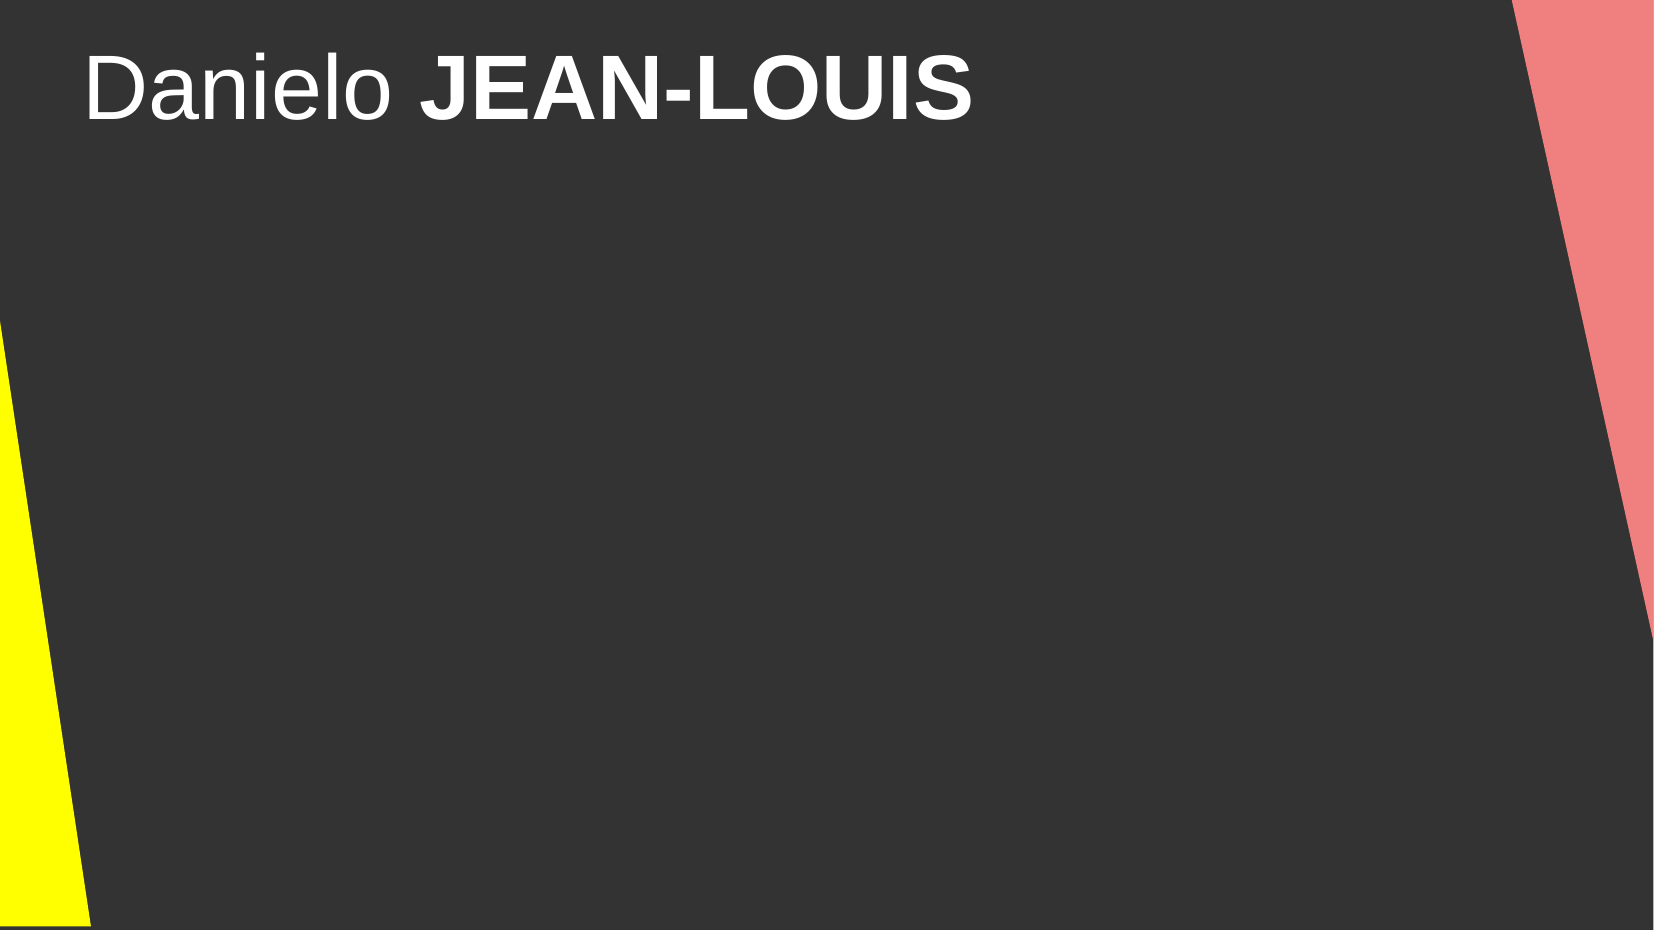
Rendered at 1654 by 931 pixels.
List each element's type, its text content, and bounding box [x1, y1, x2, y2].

text_box [1511, 0, 1654, 644]
text_box [0, 321, 91, 927]
text_box Danielo JEAN-LOUIS [82, 36, 1571, 758]
